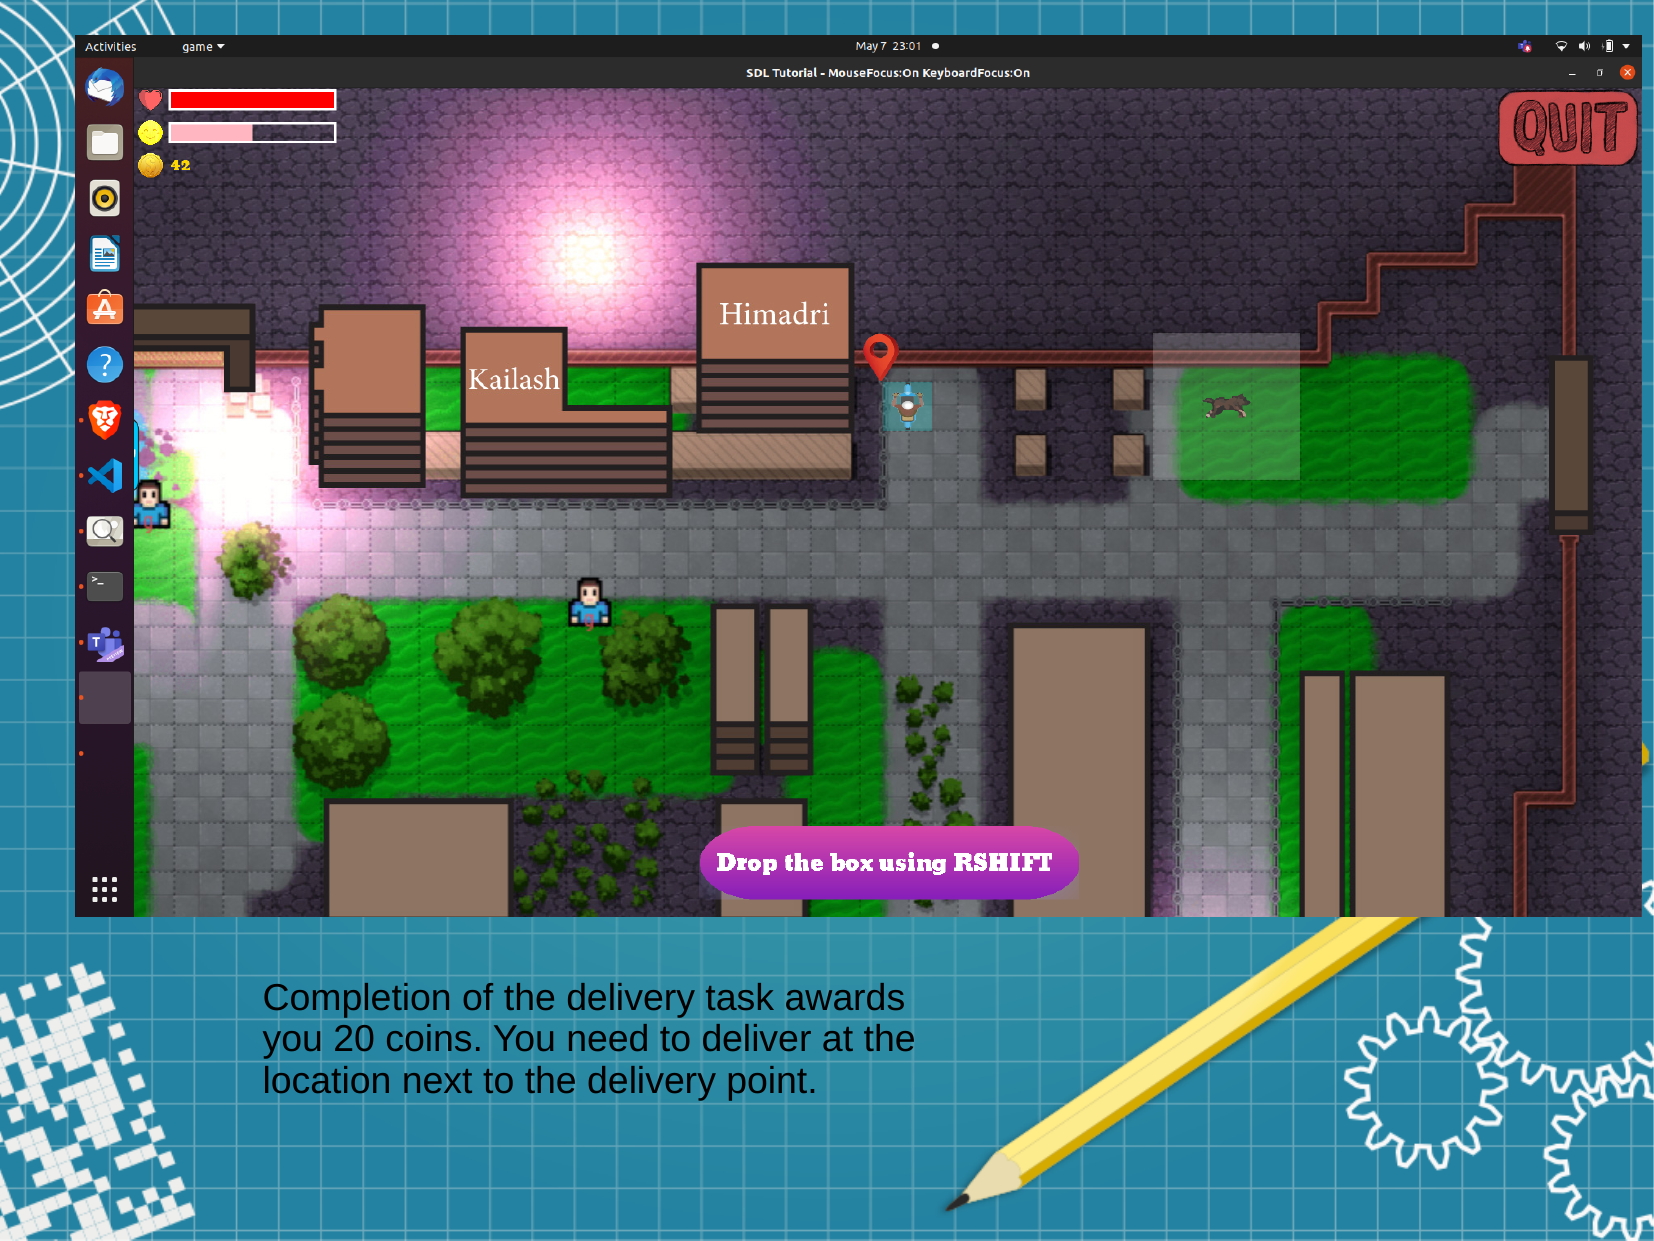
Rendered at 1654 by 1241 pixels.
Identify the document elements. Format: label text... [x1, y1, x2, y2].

picture [0, 0, 1654, 1241]
text_box Completion of the delivery task awards you 20 coins. You need to deliver at the location next to the delivery point. [248, 968, 945, 1110]
